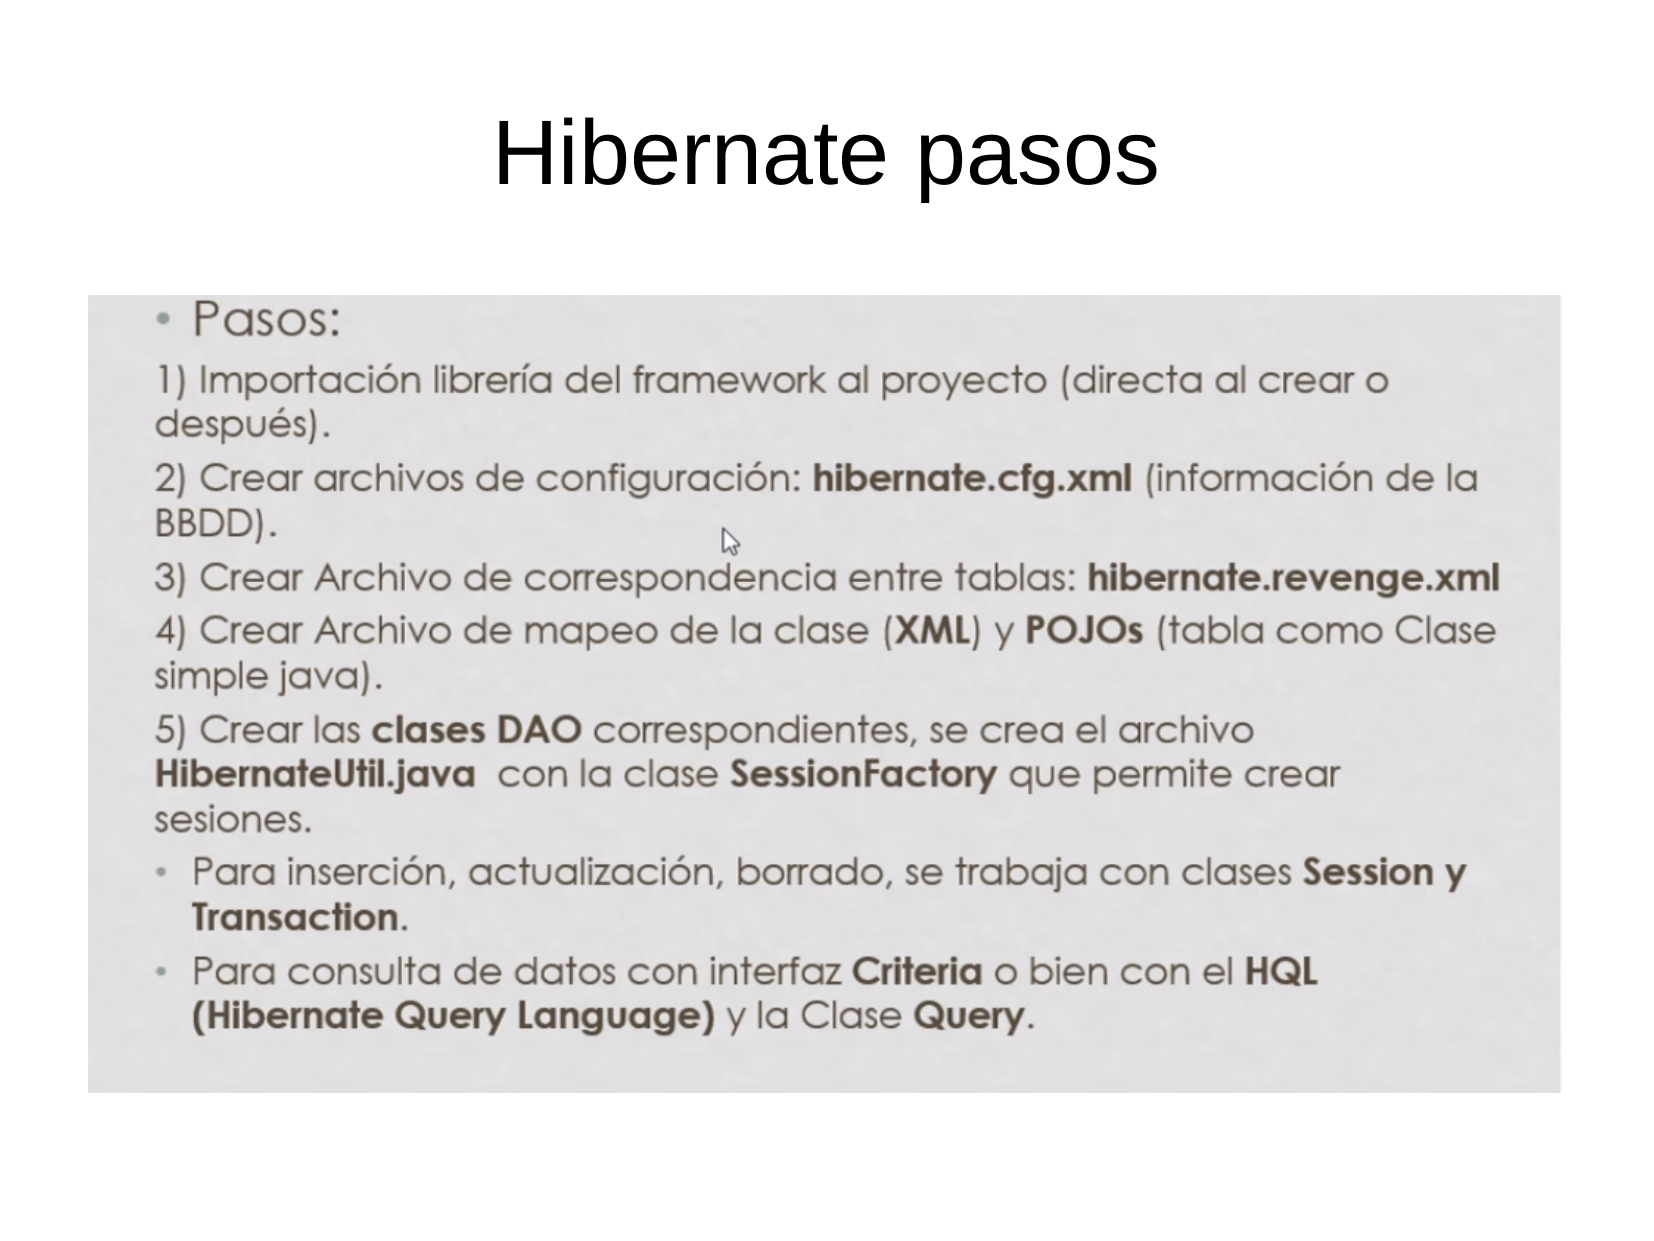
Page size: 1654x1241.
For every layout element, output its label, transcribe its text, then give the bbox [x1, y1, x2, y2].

title Hibernate pasos [82, 49, 1571, 257]
picture [88, 295, 1565, 1093]
